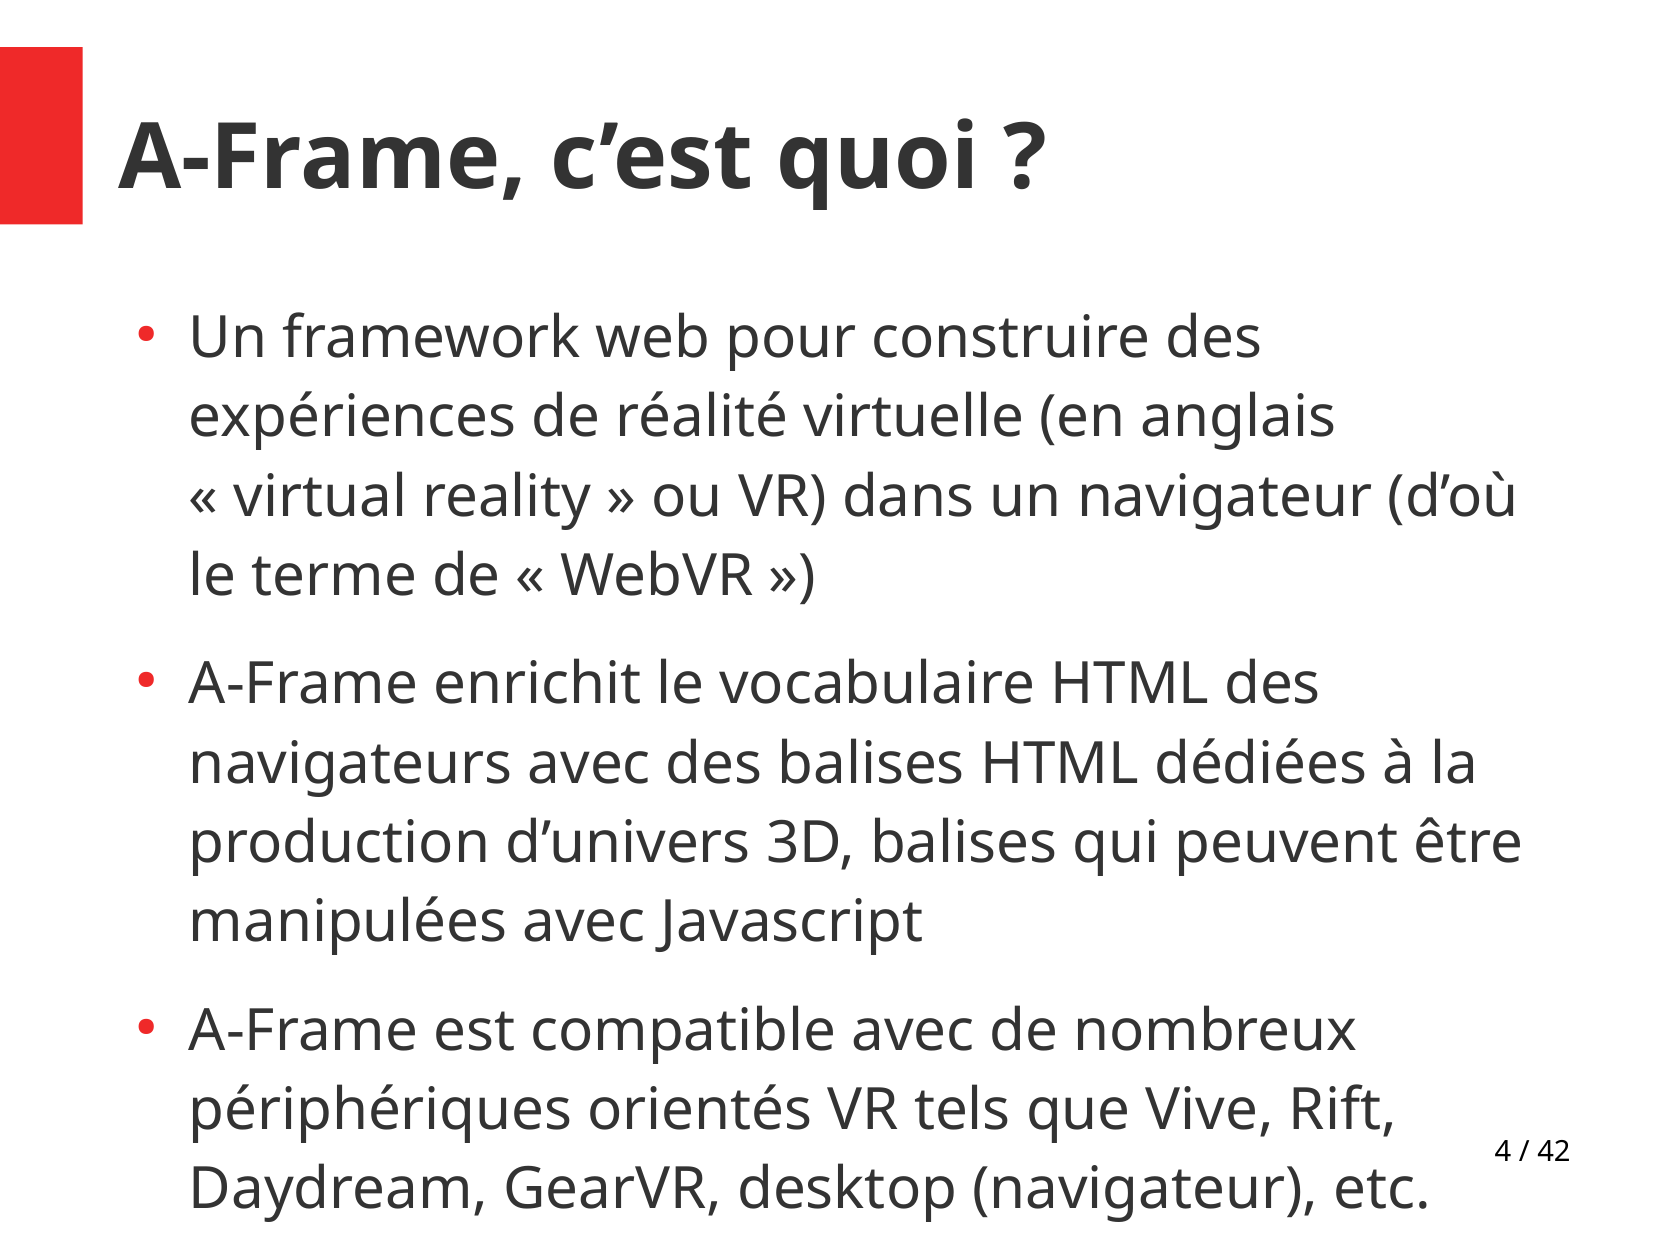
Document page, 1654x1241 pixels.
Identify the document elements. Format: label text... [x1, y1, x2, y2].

list Un framework web pour construire des expériences de réalité virtuelle (en anglais « virtual reality » ou VR) dans un navigateur (d’où le terme de « WebVR ») A-Frame enrichit le vocabulaire HTML des navigateurs avec des balises HTML dédiées à la production d’univers 3D, balises qui peuvent être manipulées avec Javascript A-Frame est compatible avec de nombreux périphériques orientés VR tels que Vive, Rift, Daydream, GearVR, desktop (navigateur), etc. [118, 295, 1536, 1015]
title A-Frame, c’est quoi ? [118, 49, 1571, 257]
